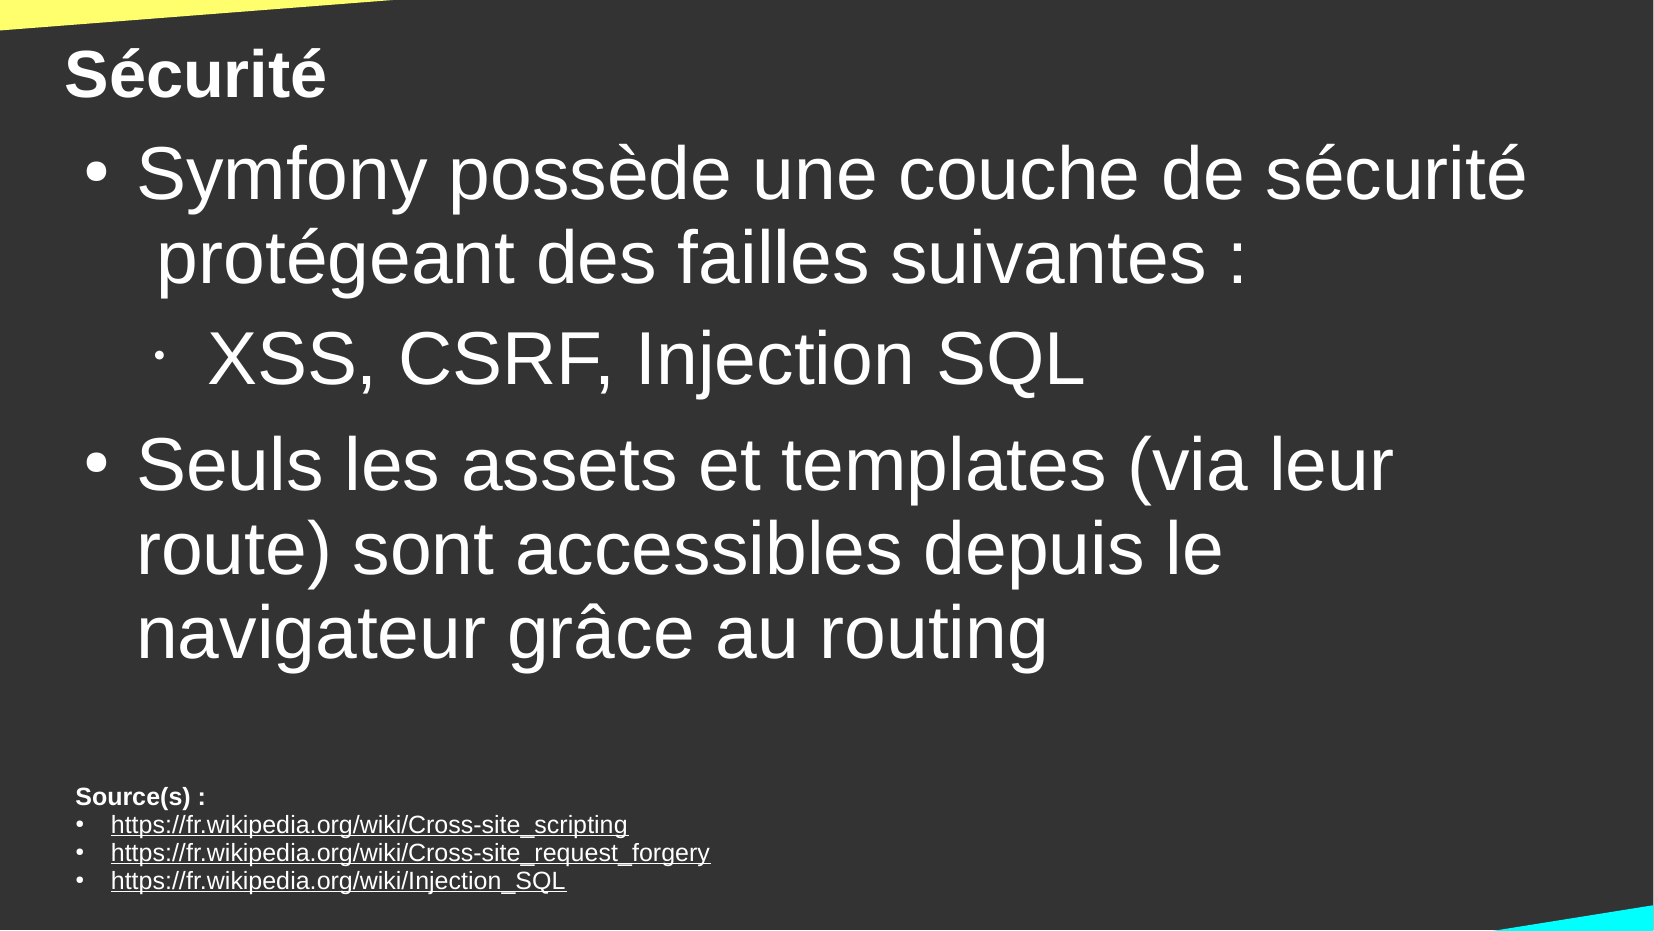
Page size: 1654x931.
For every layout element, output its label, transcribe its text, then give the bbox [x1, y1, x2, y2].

list Symfony possède une couche de sécurité protégeant des failles suivantes : XSS, CSRF, Injection SQL Seuls les assets et templates (via leur route) sont accessibles depuis le navigateur grâce au routing [65, 131, 1544, 775]
title Sécurité [64, 37, 1365, 113]
text_box [0, 0, 393, 31]
text_box [1492, 905, 1654, 931]
text_box Source(s) : https://fr.wikipedia.org/wiki/Cross-site_scripting https://fr.wikipedia.org/wiki/Cross-site_request_forgery https://fr.wikipedia.org/wiki/Injection_SQL [60, 775, 1546, 903]
